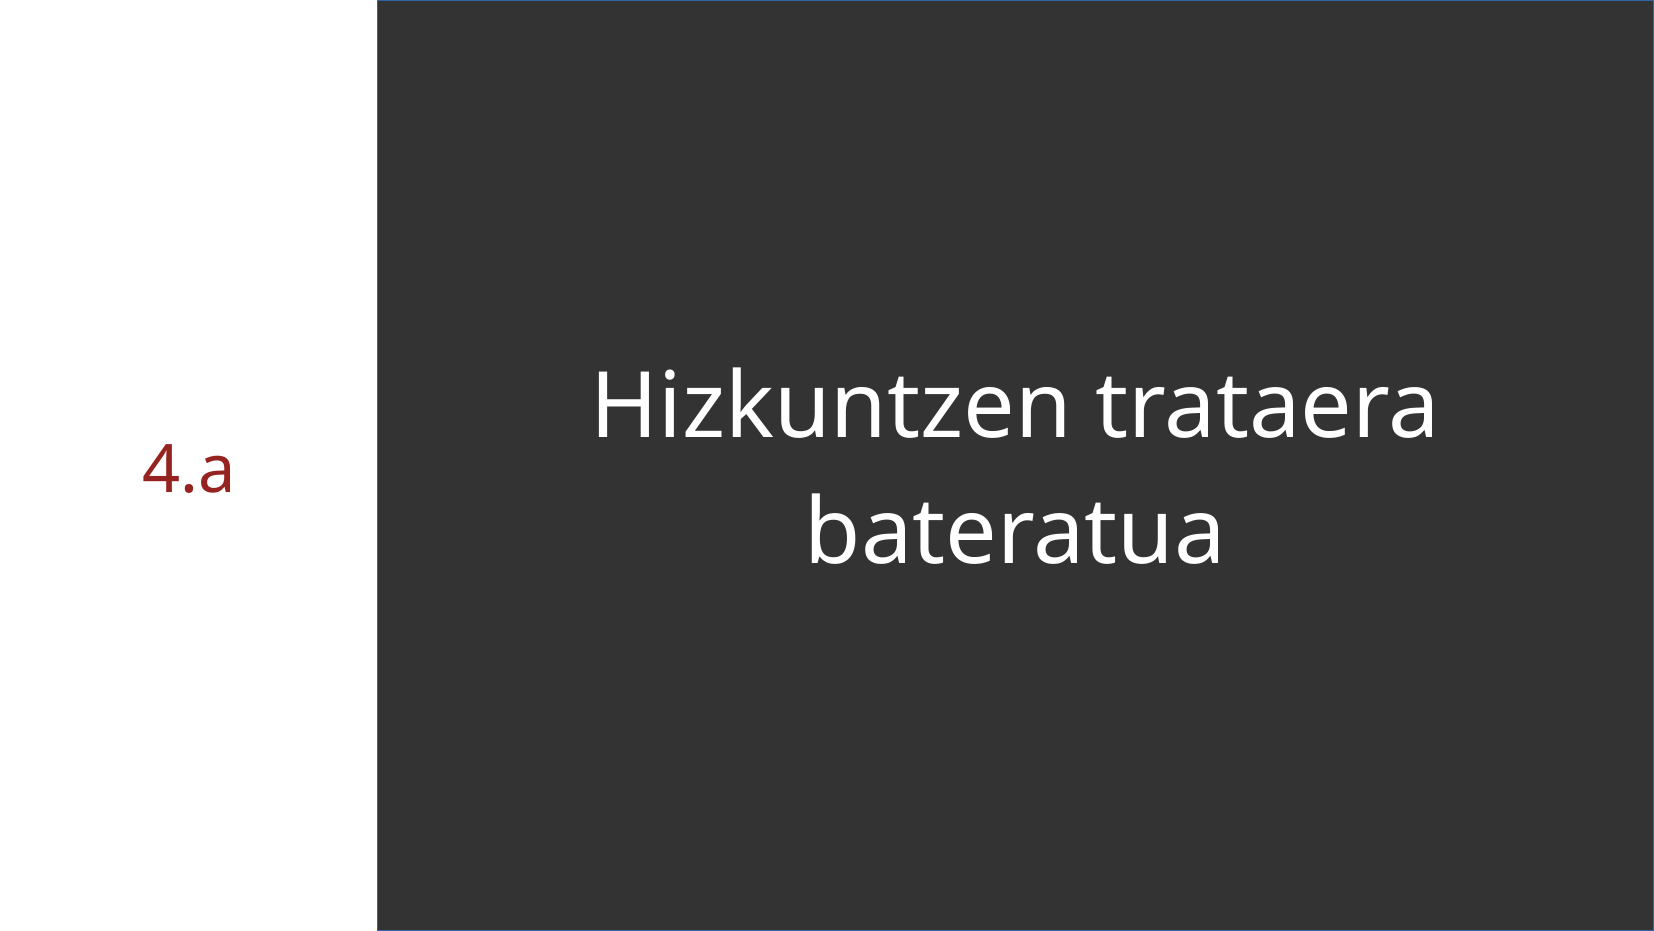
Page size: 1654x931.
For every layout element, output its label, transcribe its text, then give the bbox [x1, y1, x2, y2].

text_box [448, 104, 1583, 826]
subtitle 4.a [47, 106, 331, 827]
